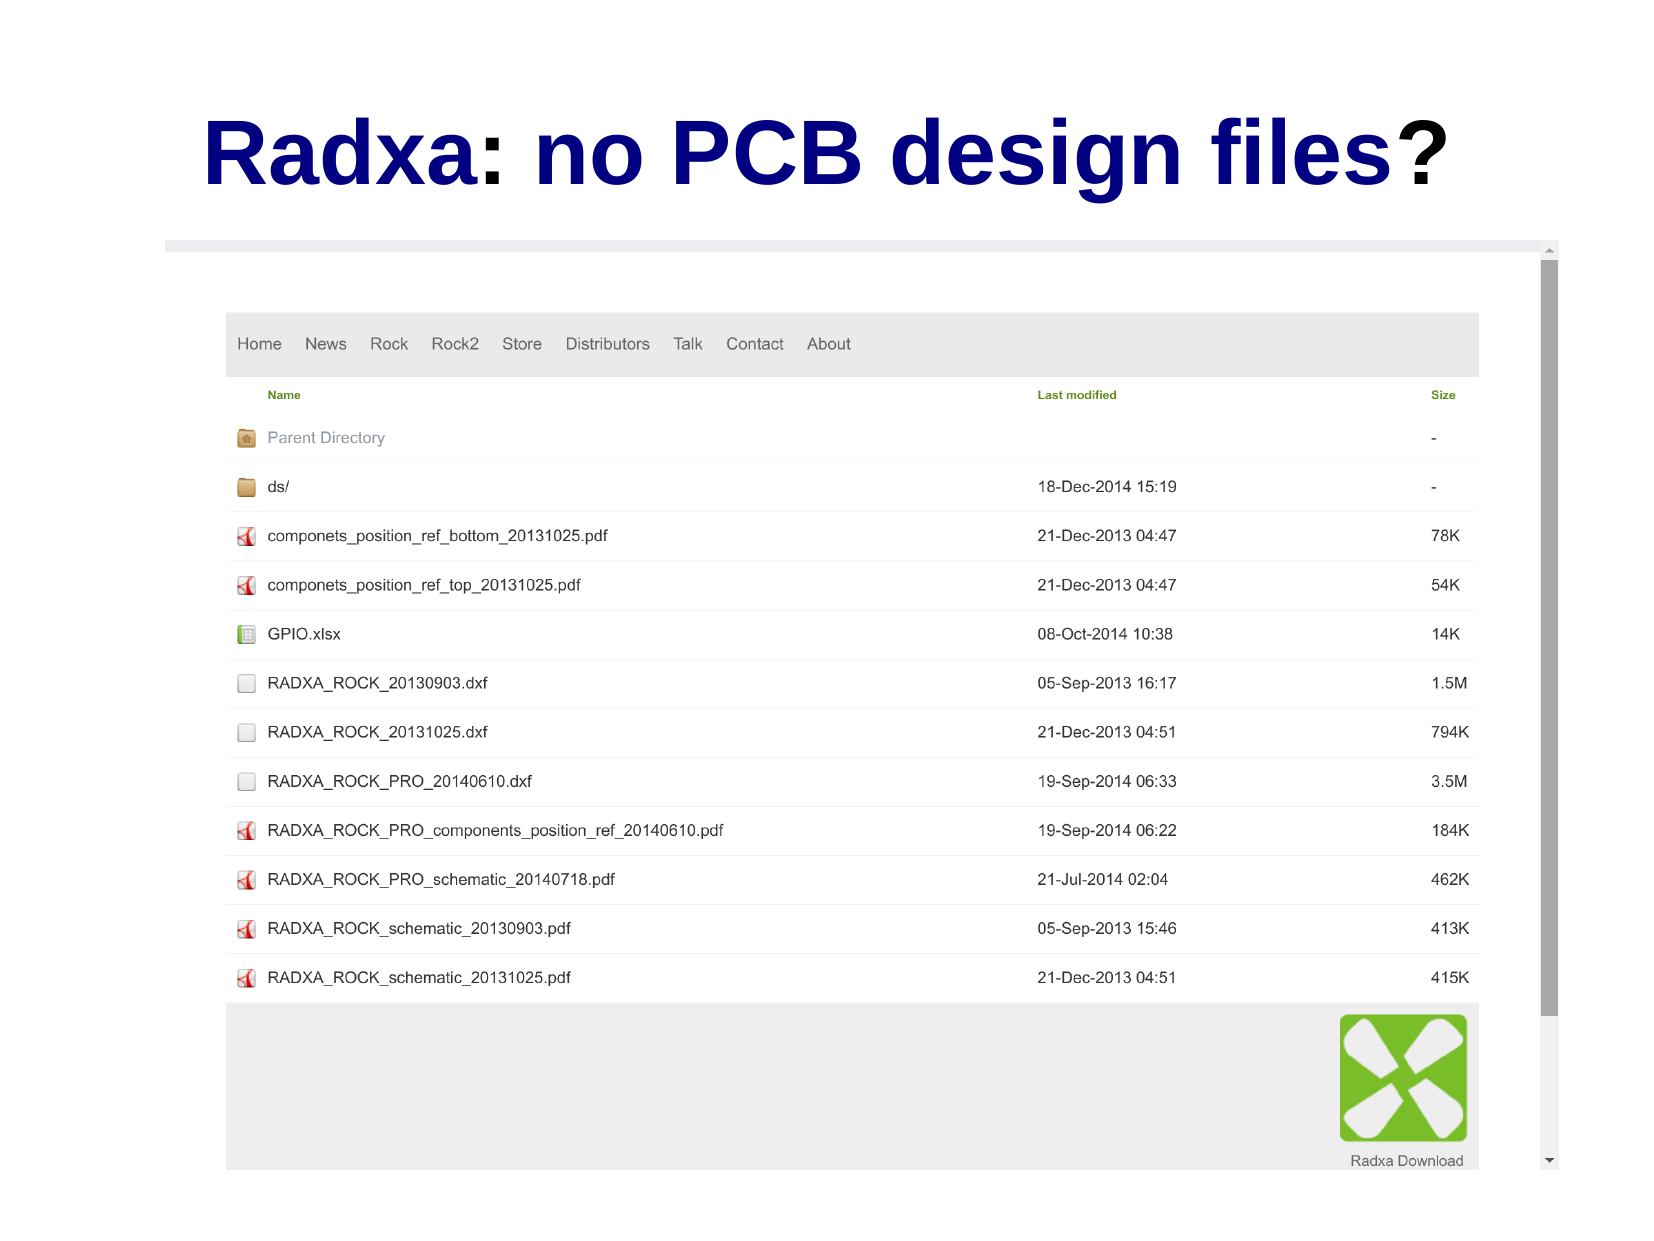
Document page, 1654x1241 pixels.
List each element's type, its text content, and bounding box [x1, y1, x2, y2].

title Radxa: no PCB design files? [82, 49, 1571, 257]
picture [165, 240, 1559, 1171]
